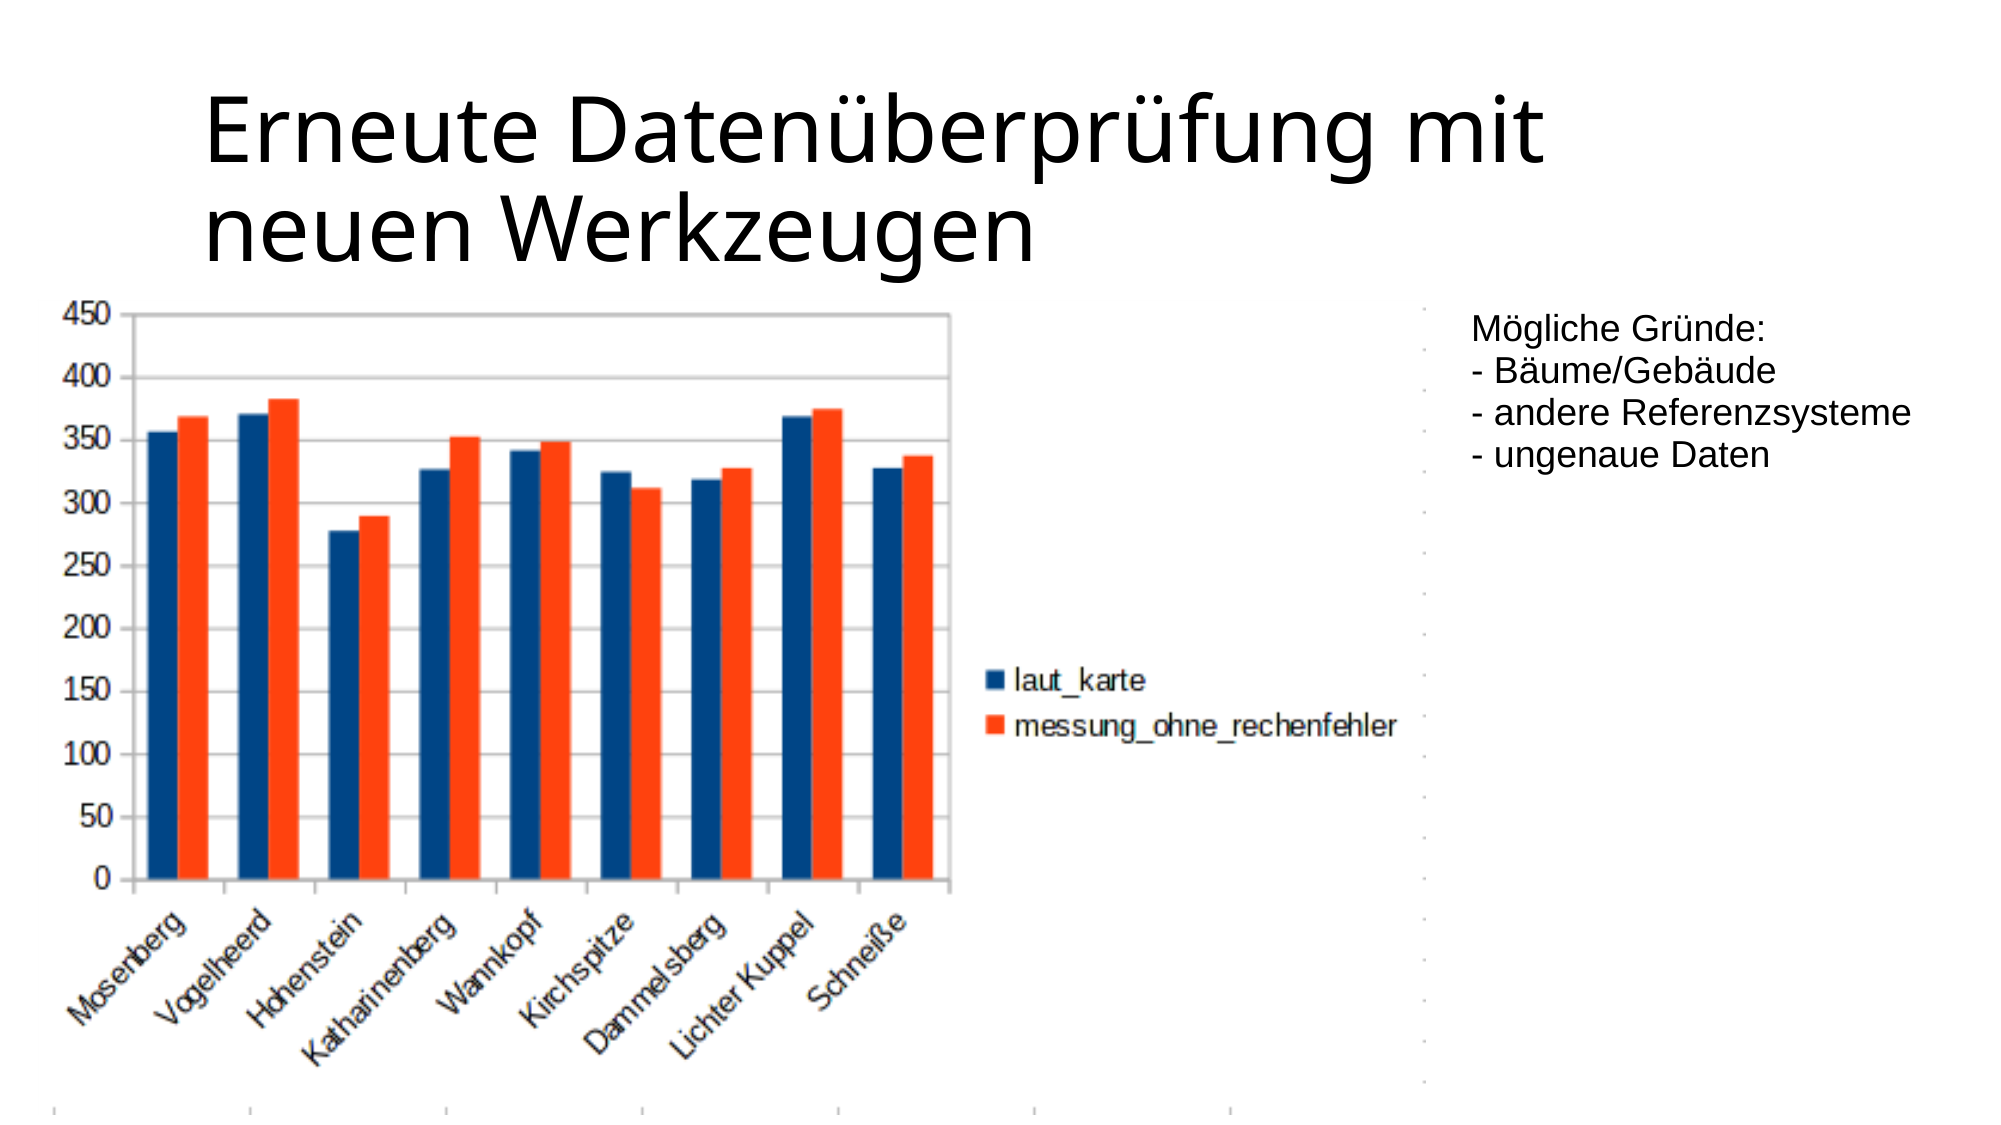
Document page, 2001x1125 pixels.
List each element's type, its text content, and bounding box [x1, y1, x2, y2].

title Erneute Datenüberprüfung mit neuen Werkzeugen [187, 99, 1813, 264]
text_box Mögliche Gründe: - Bäume/Gebäude - andere Referenzsysteme - ungenaue Daten [1456, 299, 1988, 525]
picture [37, 299, 1426, 1115]
